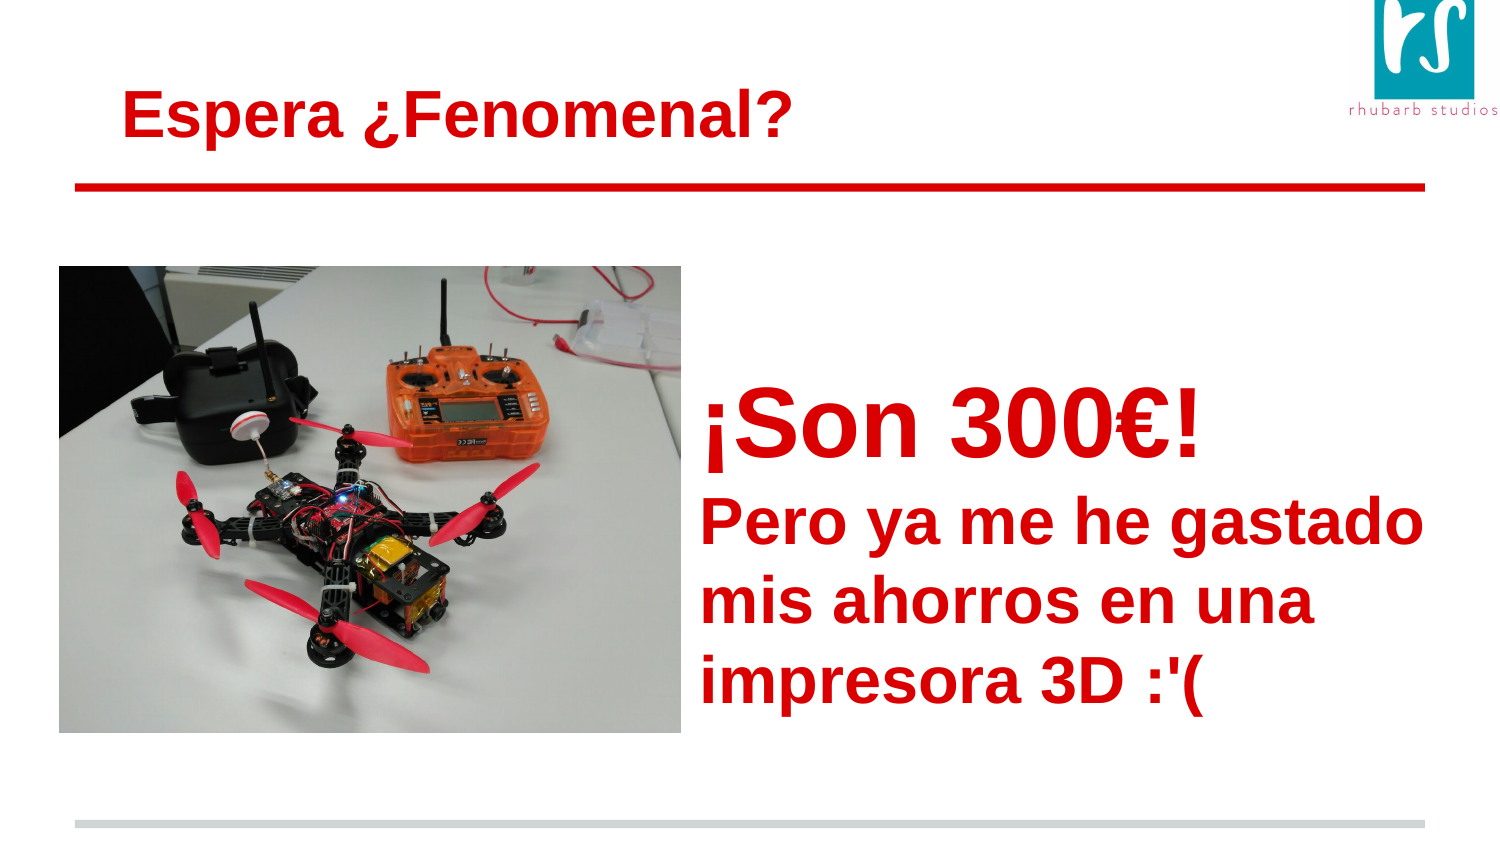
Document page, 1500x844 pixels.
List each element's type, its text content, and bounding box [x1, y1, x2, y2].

title Espera ¿Fenomenal? [106, 24, 1457, 166]
picture [59, 266, 681, 733]
picture [1348, 0, 1500, 118]
title ¡Son 300€! Pero ya me he gastado mis ahorros en una impresora 3D :'( [685, 259, 1465, 733]
